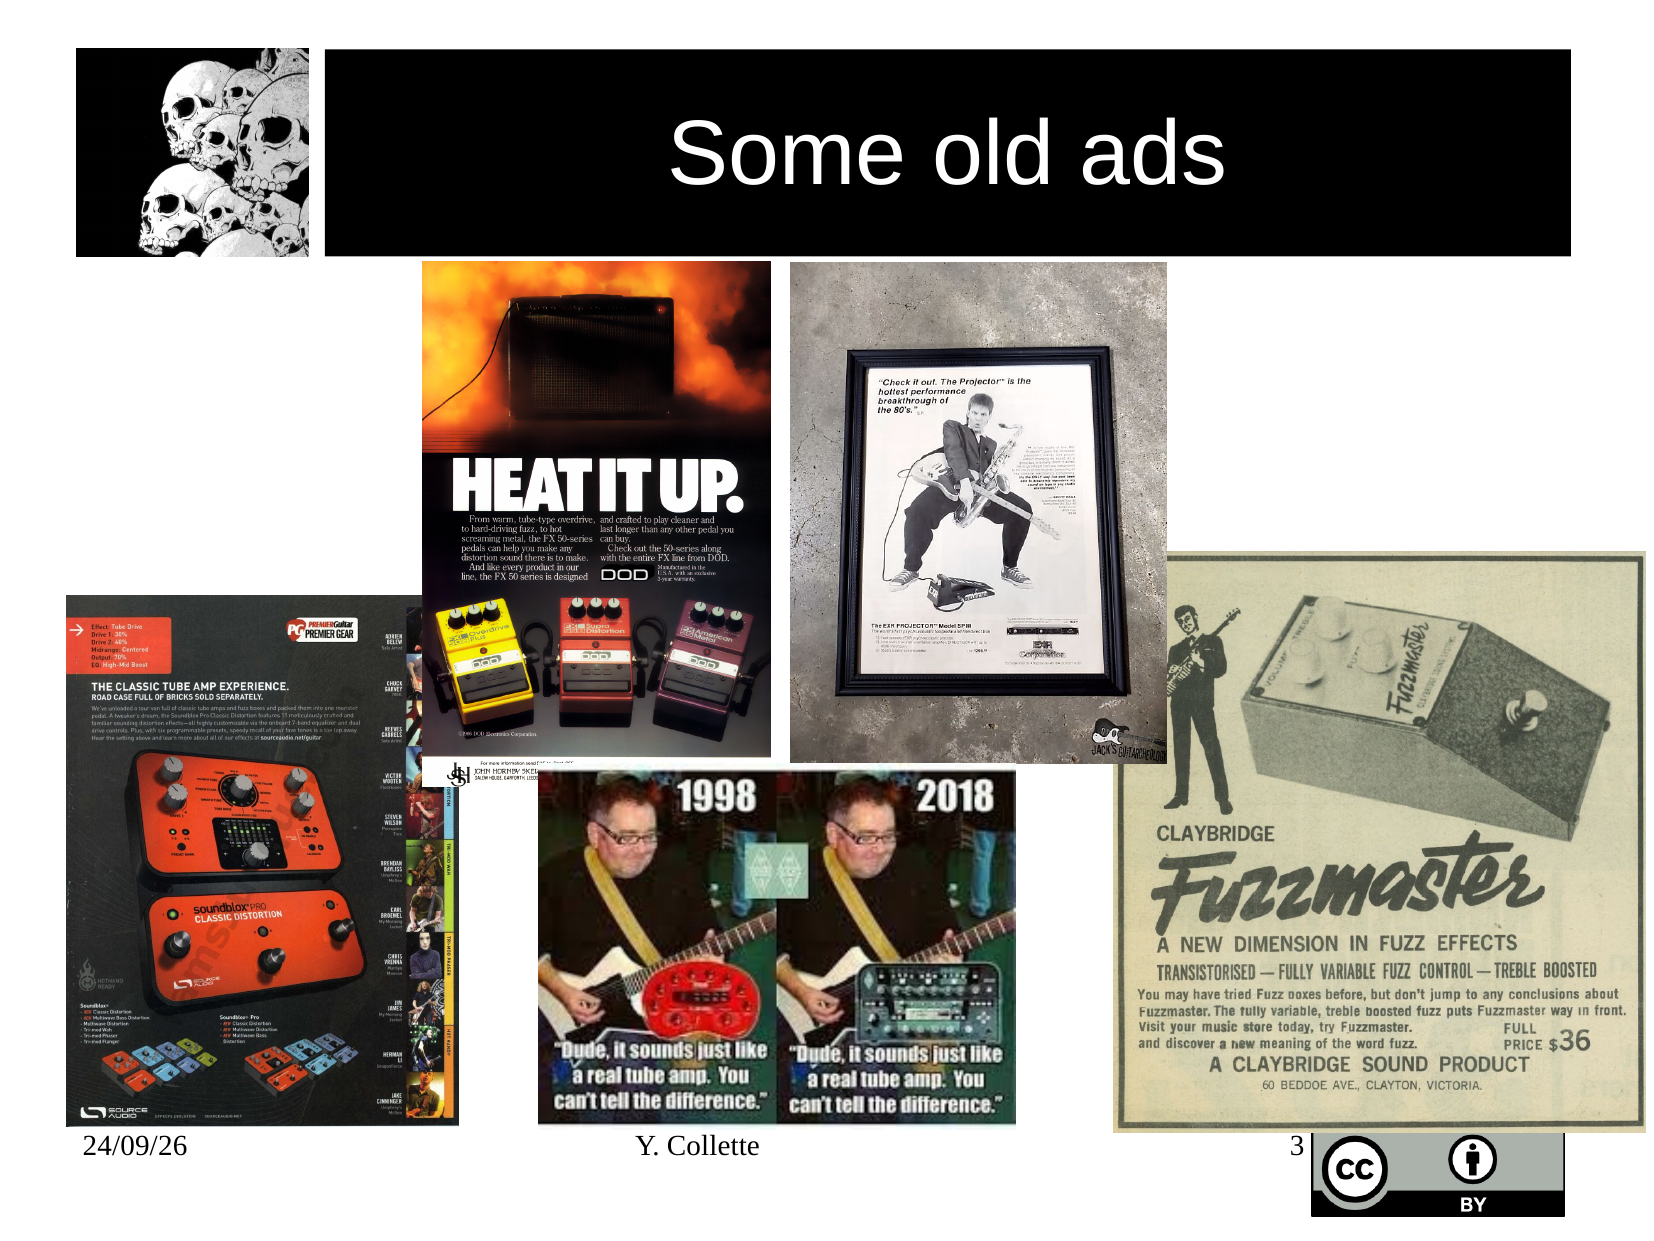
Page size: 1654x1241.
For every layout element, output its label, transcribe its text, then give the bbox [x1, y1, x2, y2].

picture [66, 261, 1646, 1217]
picture [76, 48, 309, 257]
title Some old ads [324, 49, 1571, 257]
